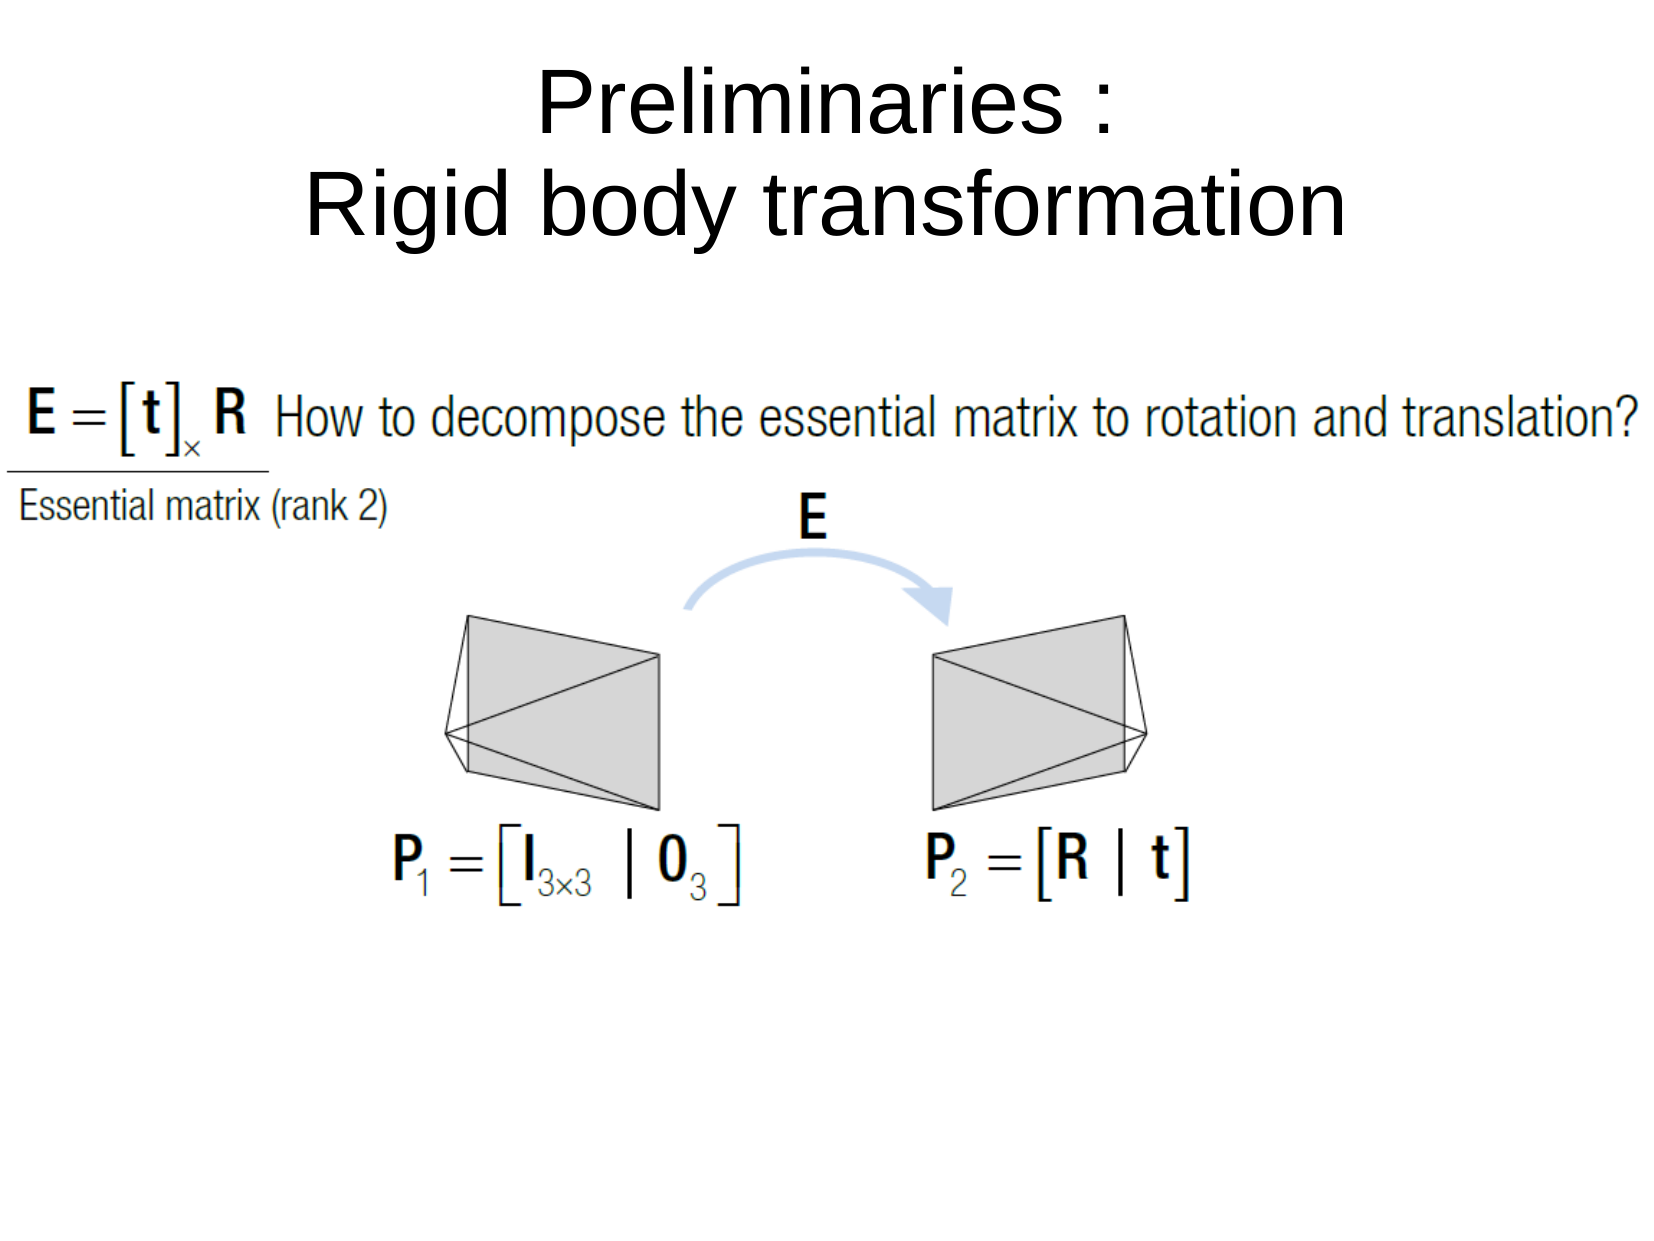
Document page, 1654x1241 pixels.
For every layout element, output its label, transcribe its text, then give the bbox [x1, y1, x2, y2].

title Preliminaries : Rigid body transformation [82, 49, 1571, 257]
picture [0, 366, 1654, 974]
